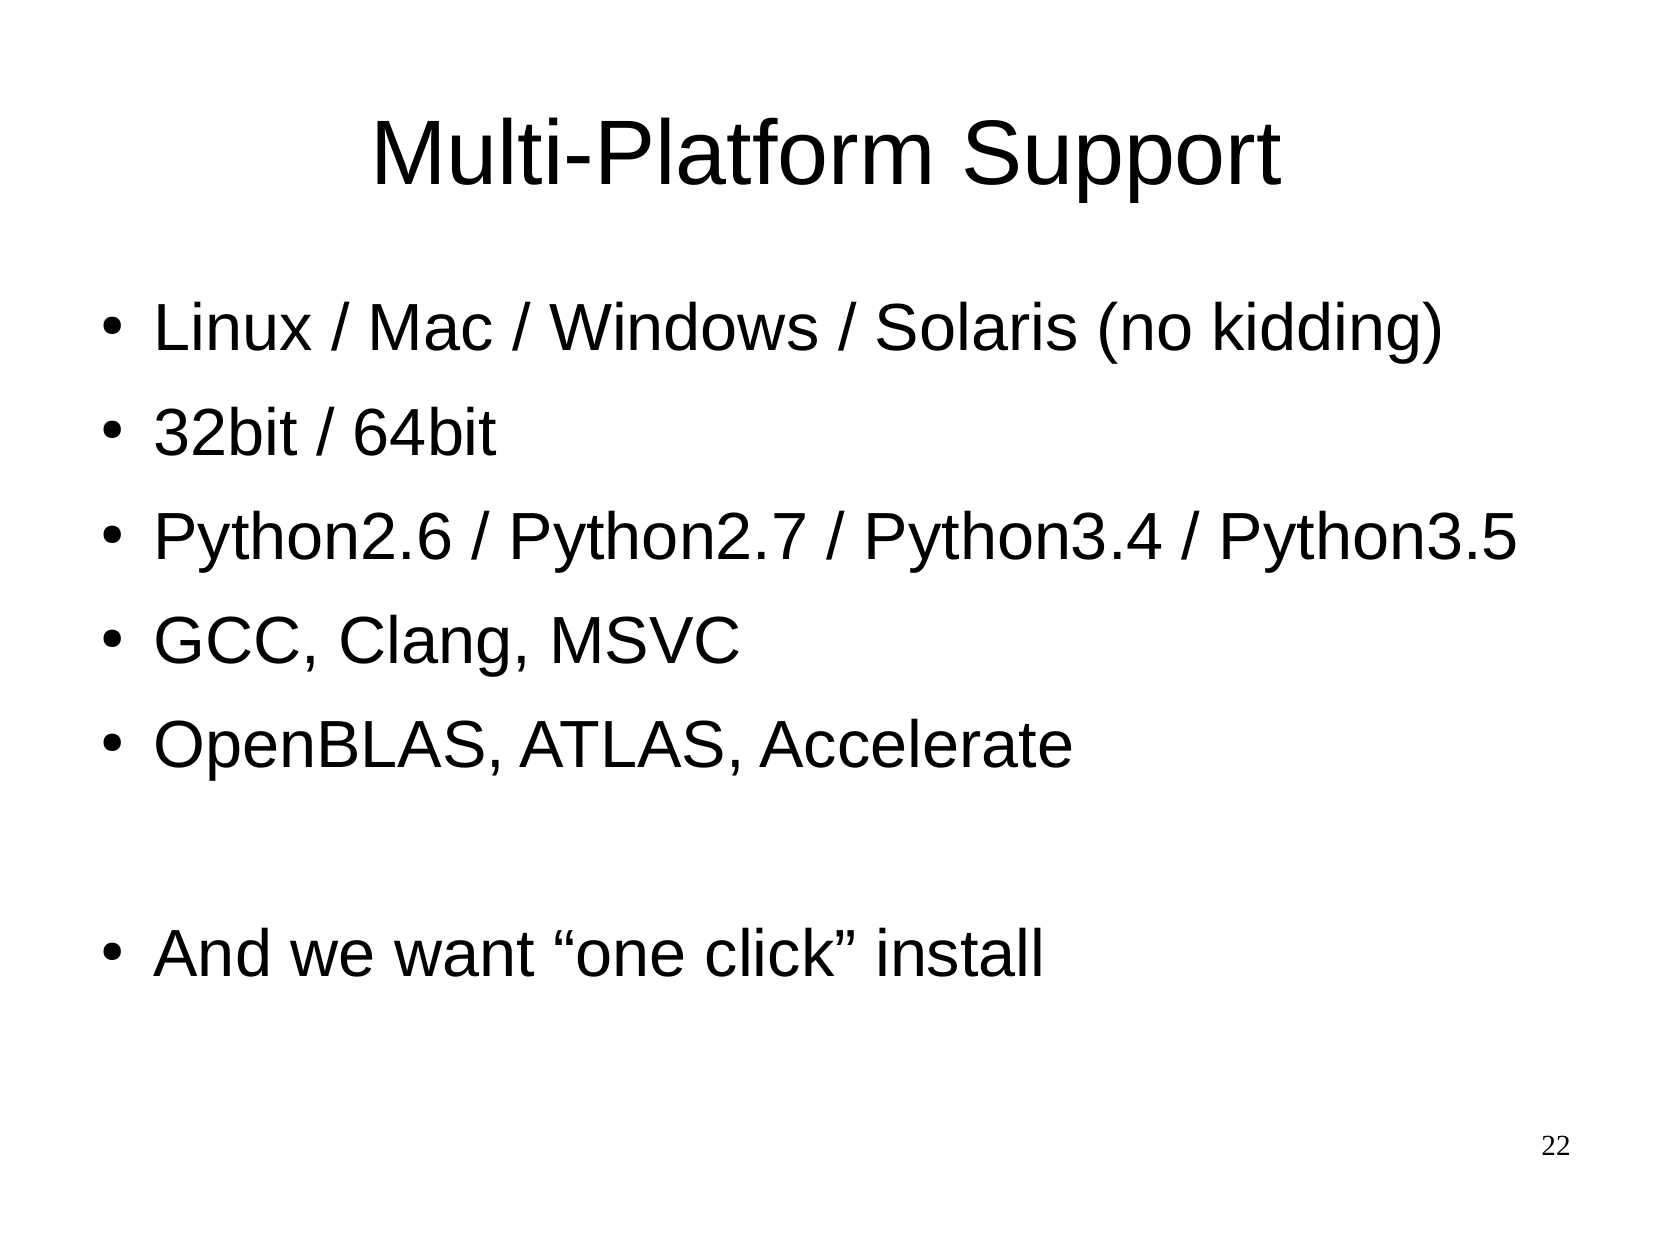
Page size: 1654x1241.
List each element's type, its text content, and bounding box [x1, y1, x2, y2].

title Multi-Platform Support [82, 49, 1571, 257]
list Linux / Mac / Windows / Solaris (no kidding) 32bit / 64bit Python2.6 / Python2.7 / Python3.4 / Python3.5 GCC, Clang, MSVC OpenBLAS, ATLAS, Accelerate And we want “one click” install [82, 290, 1571, 1010]
